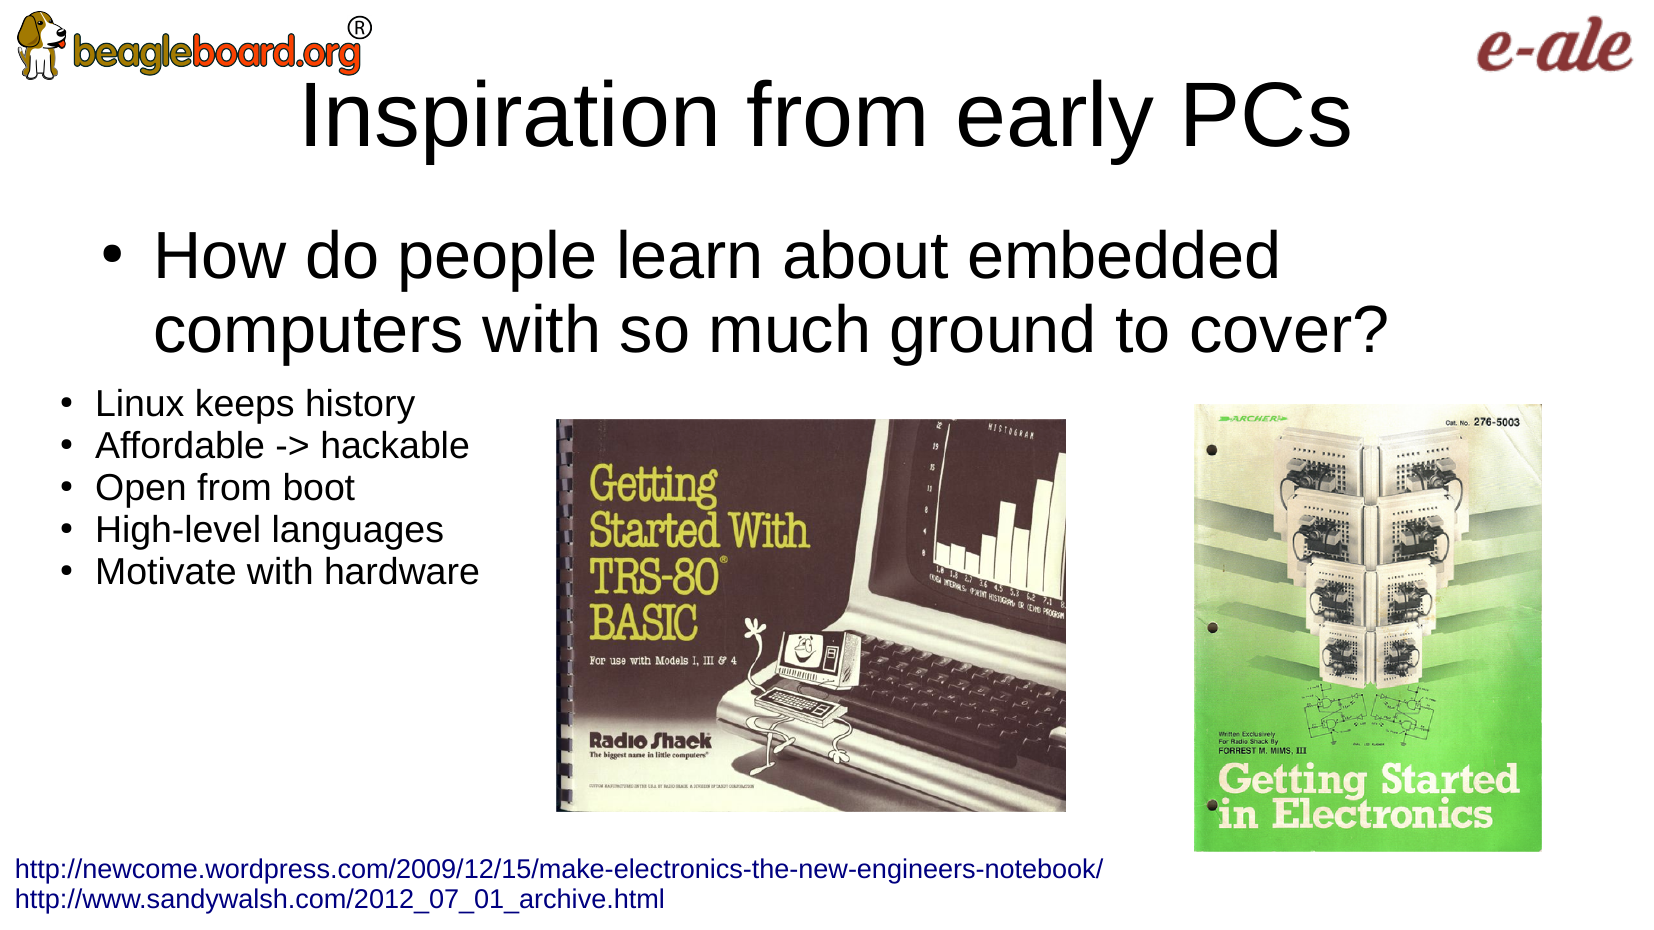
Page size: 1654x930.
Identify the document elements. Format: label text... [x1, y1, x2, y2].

picture [556, 419, 1066, 812]
list How do people learn about embedded computers with so much ground to cover? [82, 217, 1571, 757]
text_box http://newcome.wordpress.com/2009/12/15/make-electronics-the-new-engineers-notebook/ http://www.sandywalsh.com/2012_07_01_archive.html [0, 846, 1548, 922]
picture [17, 11, 372, 80]
picture [1194, 404, 1542, 846]
title Inspiration from early PCs [82, 37, 1571, 193]
picture [1475, 14, 1636, 74]
text_box Linux keeps history Affordable -> hackable Open from boot High-level languages Motivate with hardware [45, 375, 511, 766]
